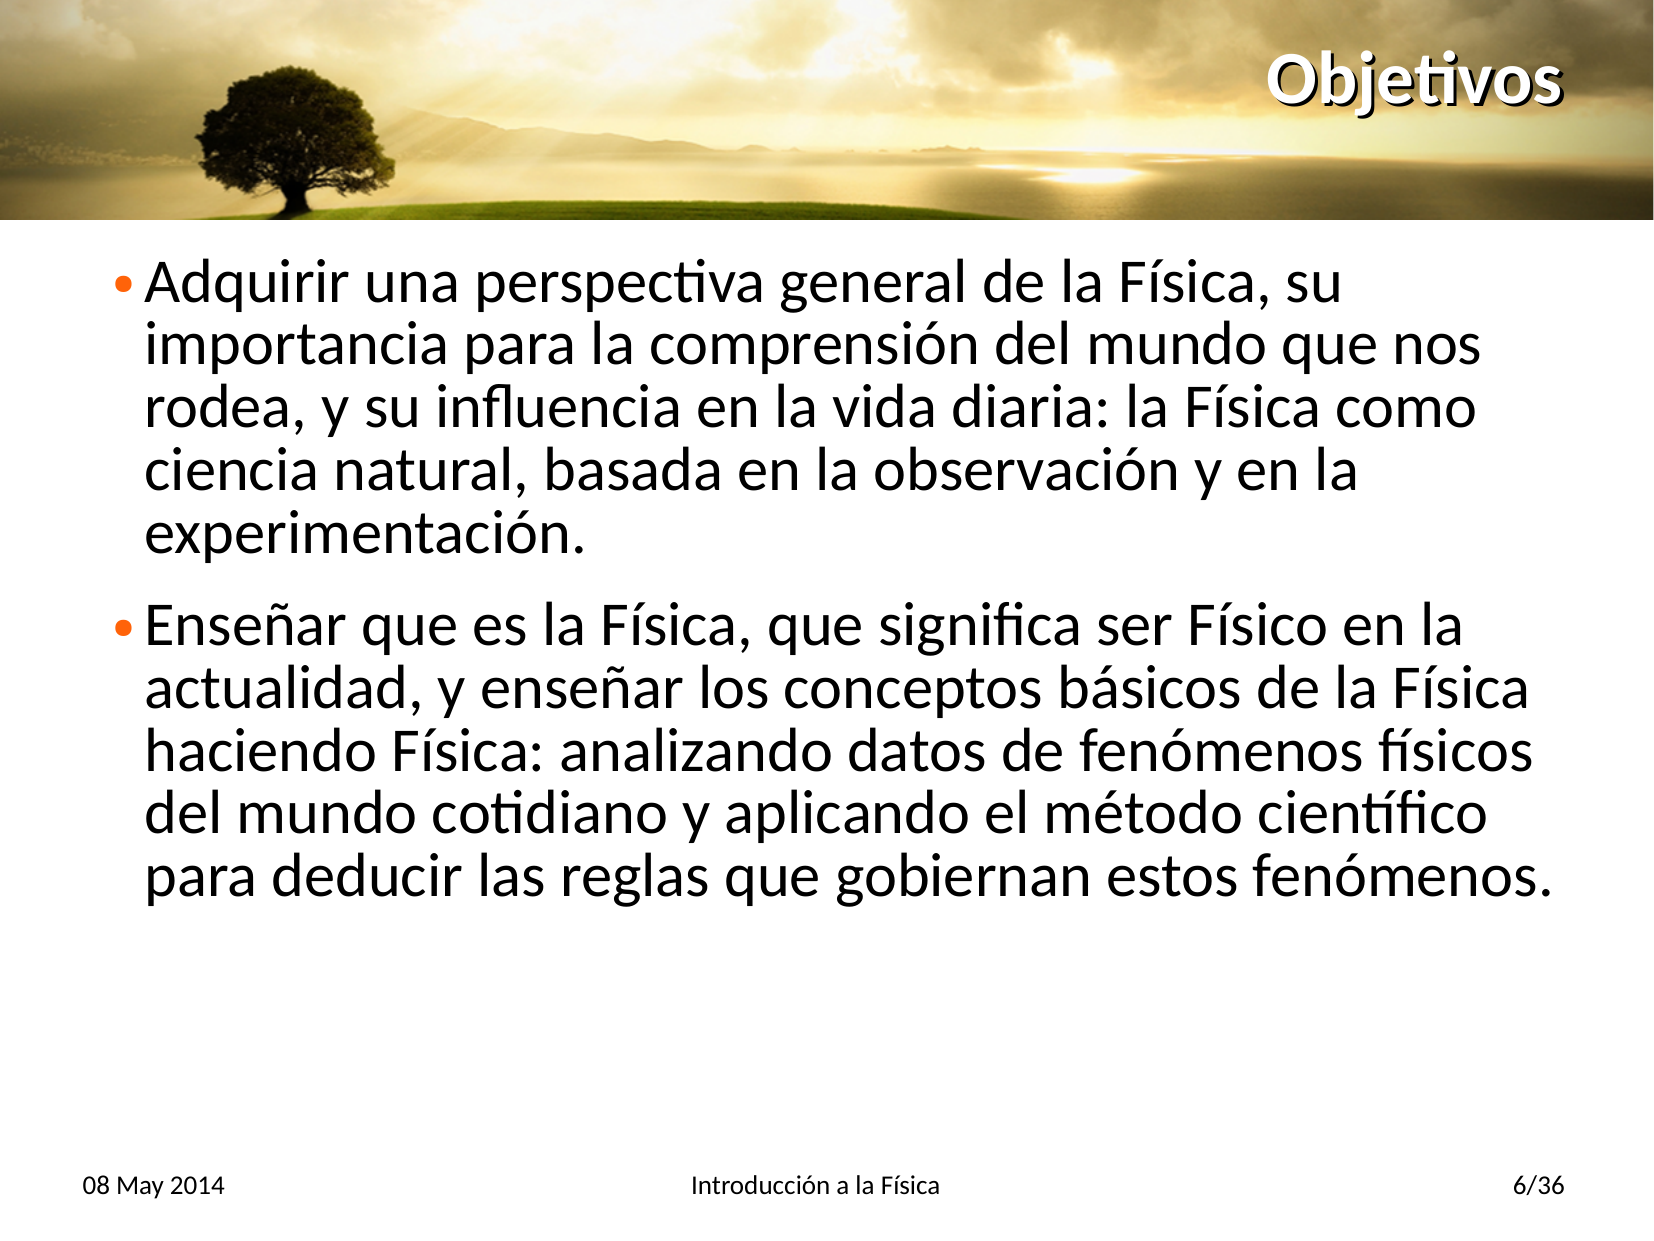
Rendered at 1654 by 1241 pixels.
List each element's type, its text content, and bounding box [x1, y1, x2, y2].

list Adquirir una perspectiva general de la Física, su importancia para la comprensión del mundo que nos rodea, y su influencia en la vida diaria: la Física como ciencia natural, basada en la observación y en la experimentación. Enseñar que es la Física, que significa ser Físico en la actualidad, y enseñar los conceptos básicos de la Física haciendo Física: analizando datos de fenómenos físicos del mundo cotidiano y aplicando el método científico para deducir las reglas que gobiernan estos fenómenos. [82, 255, 1571, 1156]
title Objetivos [75, 19, 1564, 151]
picture [0, 0, 1654, 220]
